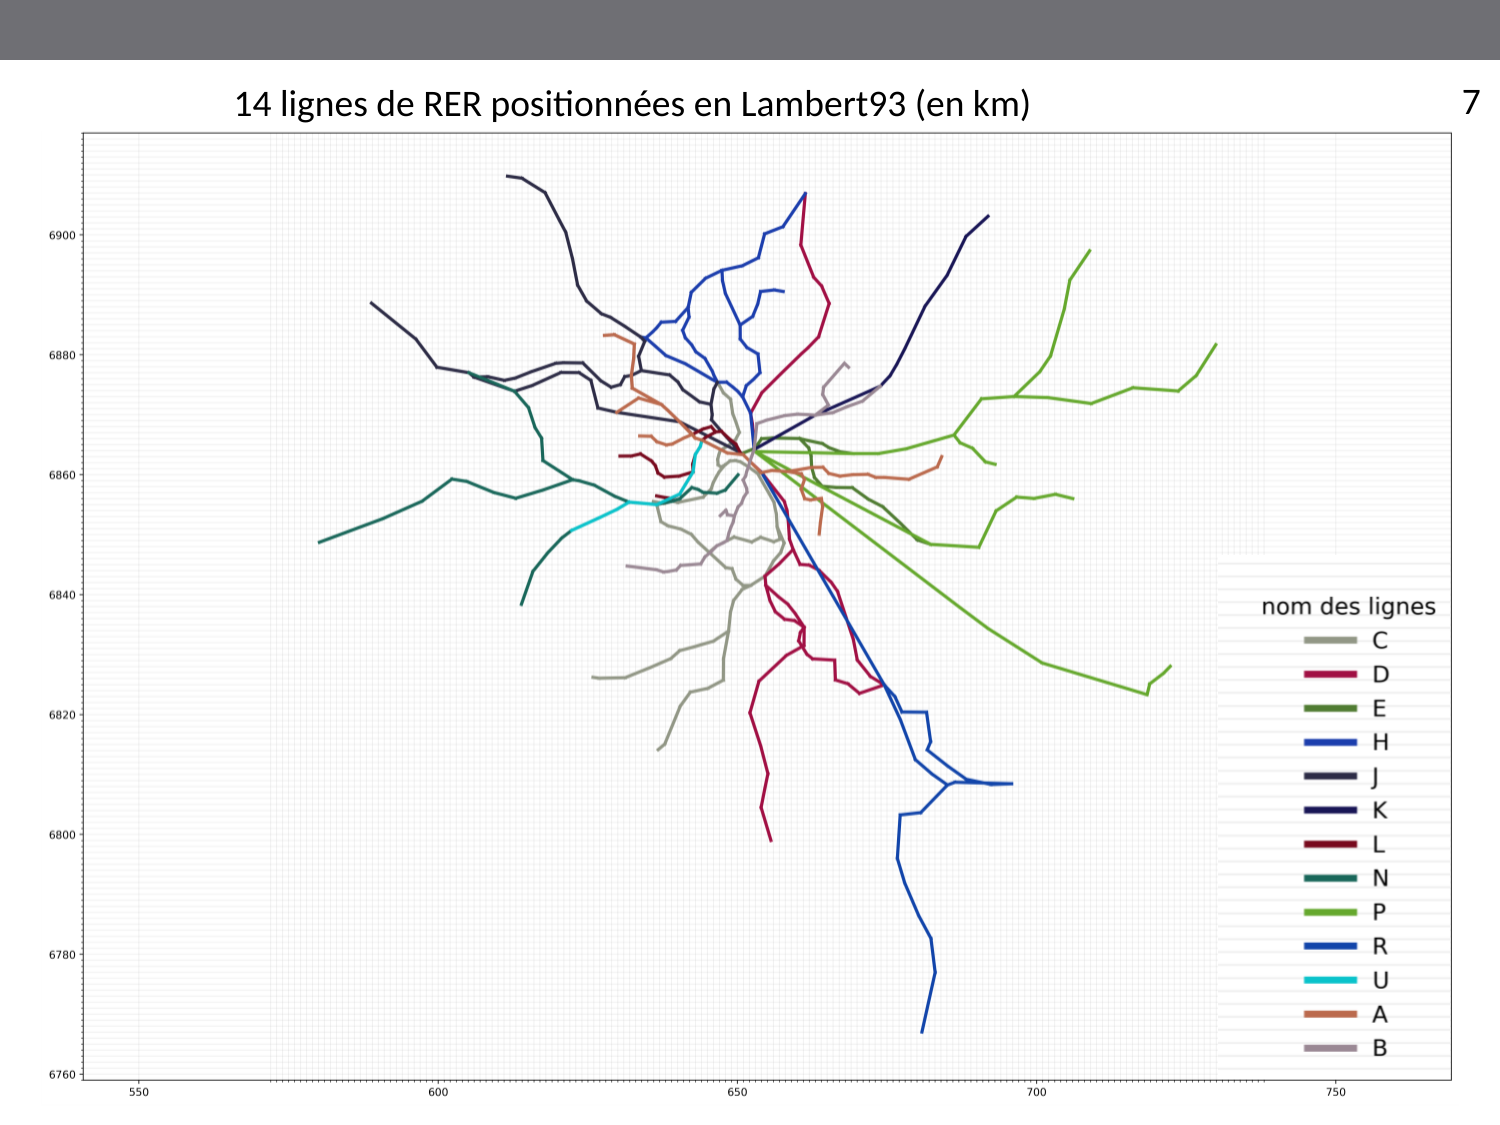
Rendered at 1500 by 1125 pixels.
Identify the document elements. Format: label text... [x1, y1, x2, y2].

text_box 14 lignes de RER positionnées en Lambert93 (en km) [218, 71, 1057, 131]
text_box 7 [1446, 69, 1497, 131]
picture [41, 131, 1459, 1106]
